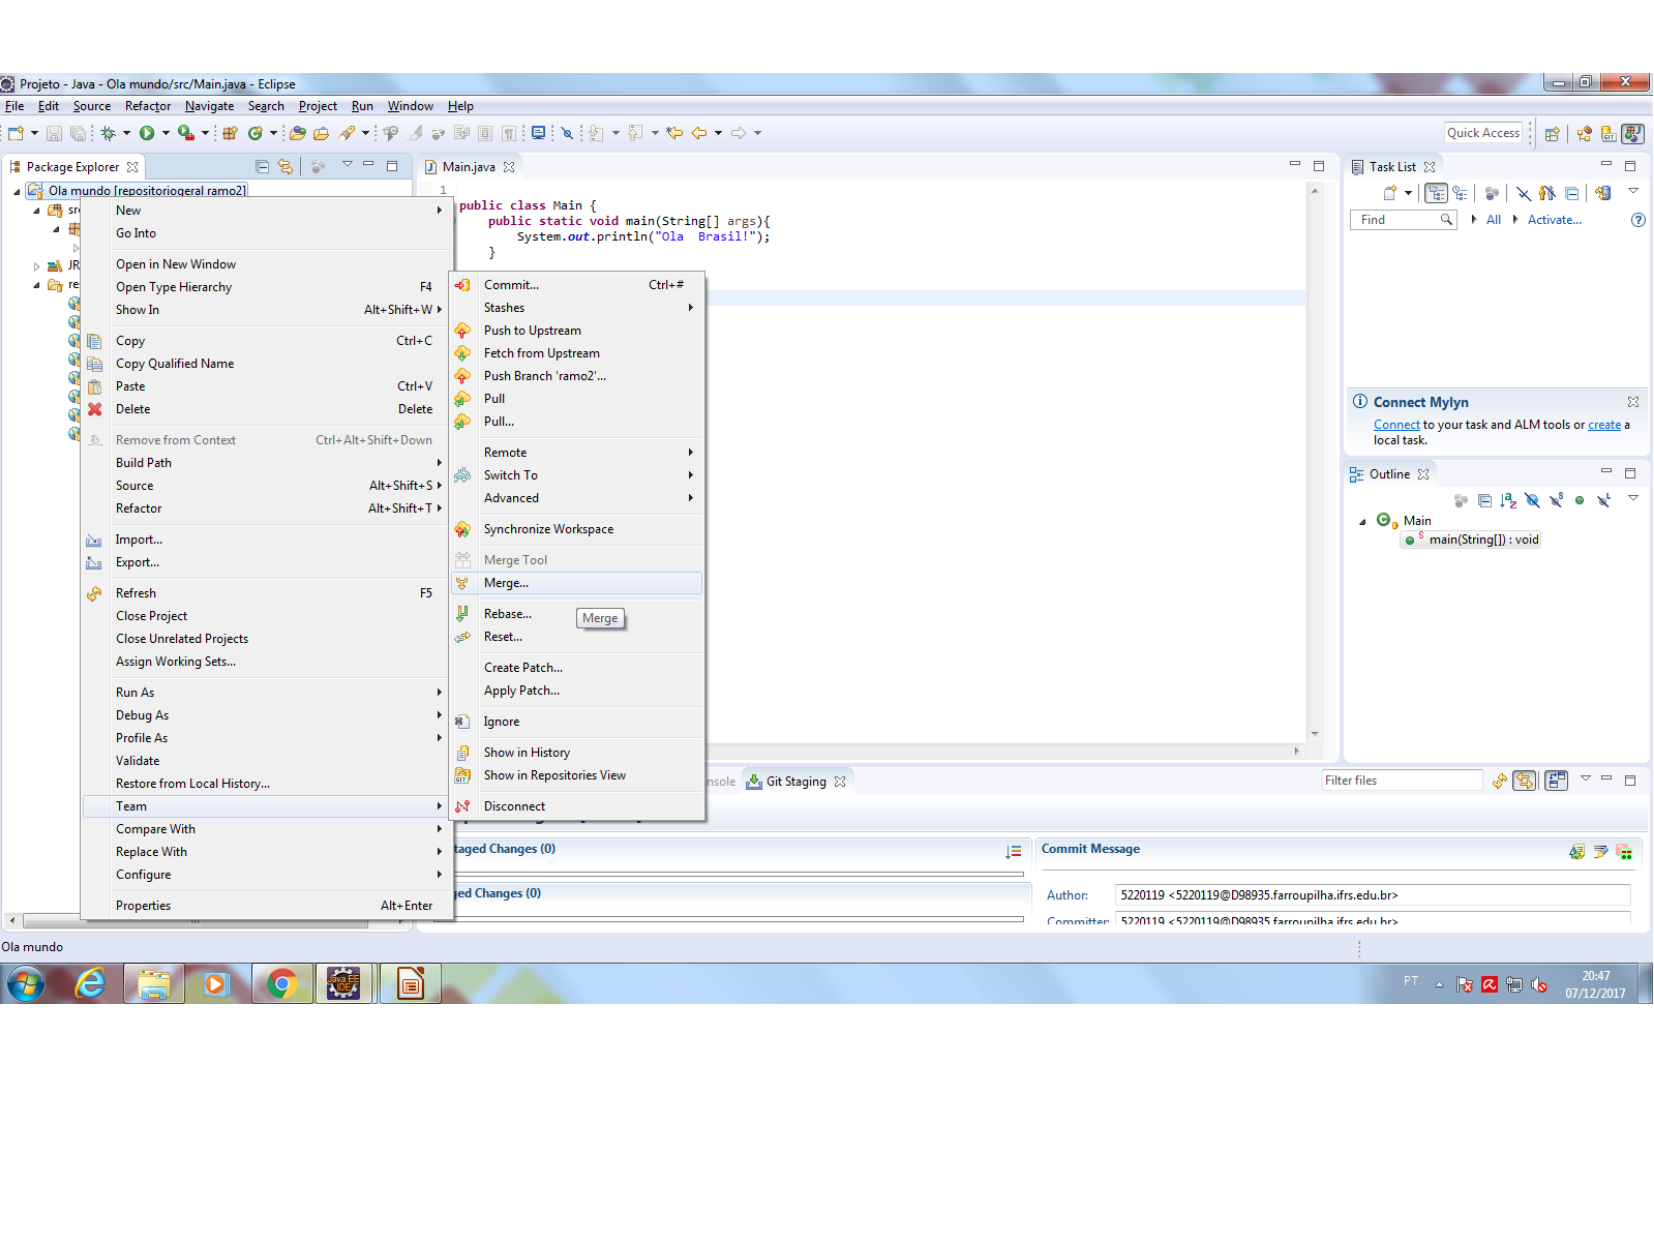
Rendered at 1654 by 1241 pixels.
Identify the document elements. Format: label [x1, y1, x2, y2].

picture [0, 73, 1653, 1004]
